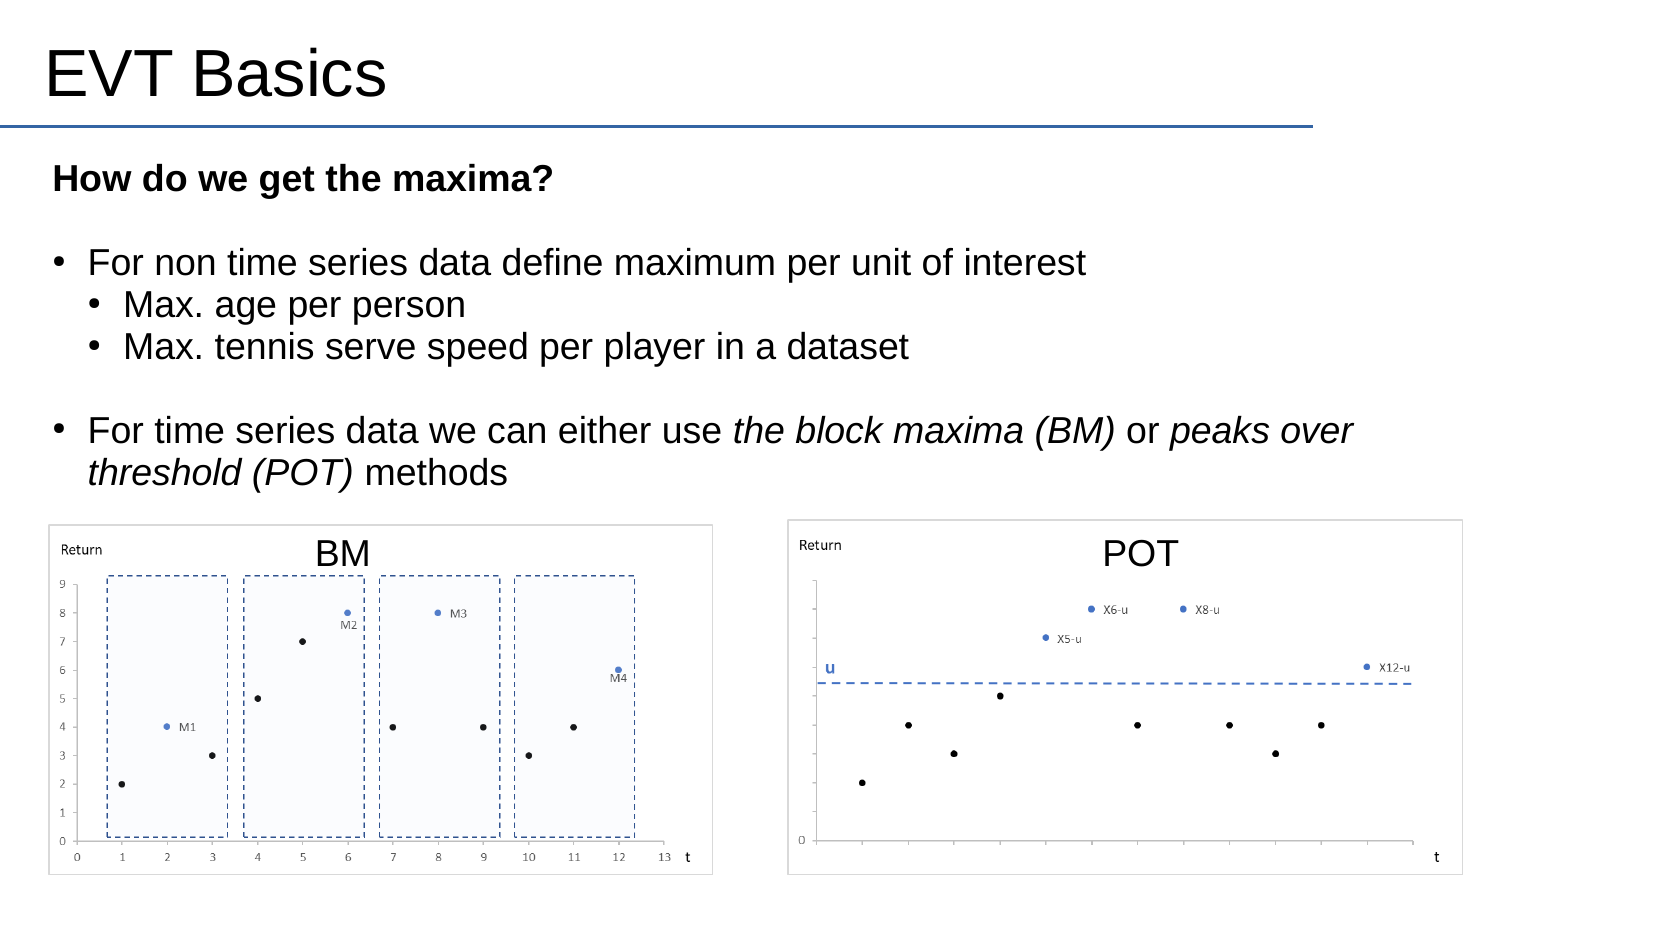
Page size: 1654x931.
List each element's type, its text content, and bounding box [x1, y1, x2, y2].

picture [787, 519, 1463, 876]
text_box BM [300, 525, 413, 582]
title EVT Basics [44, 17, 1387, 130]
text_box How do we get the maxima? For non time series data define maximum per unit of interest Max. age per person Max. tennis serve speed per player in a dataset For time series data we can either use the block maxima (BM) or peaks over threshold (POT) methods [37, 150, 1426, 526]
picture [48, 524, 713, 876]
text_box POT [1087, 525, 1201, 582]
